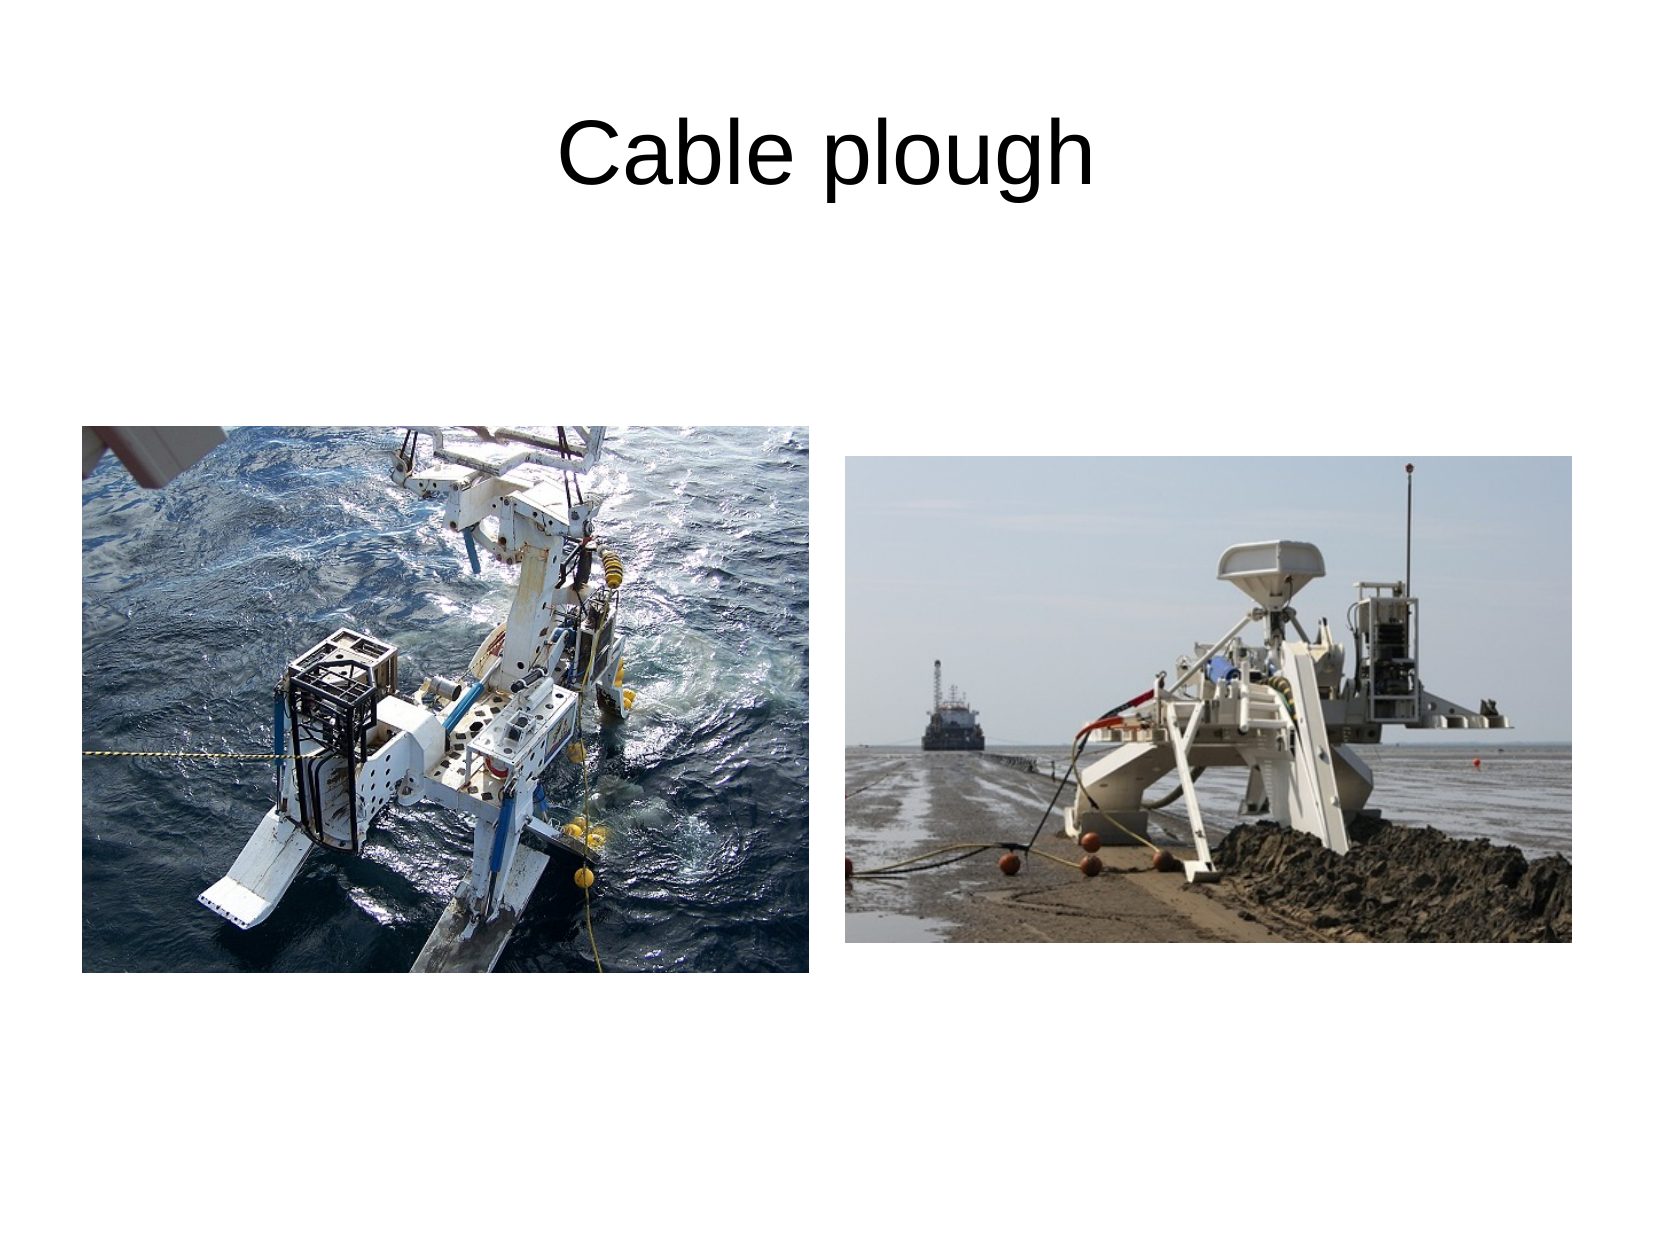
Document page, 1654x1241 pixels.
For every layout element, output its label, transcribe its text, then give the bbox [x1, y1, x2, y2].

picture [845, 456, 1572, 943]
title Cable plough [82, 49, 1571, 257]
picture [82, 426, 809, 973]
